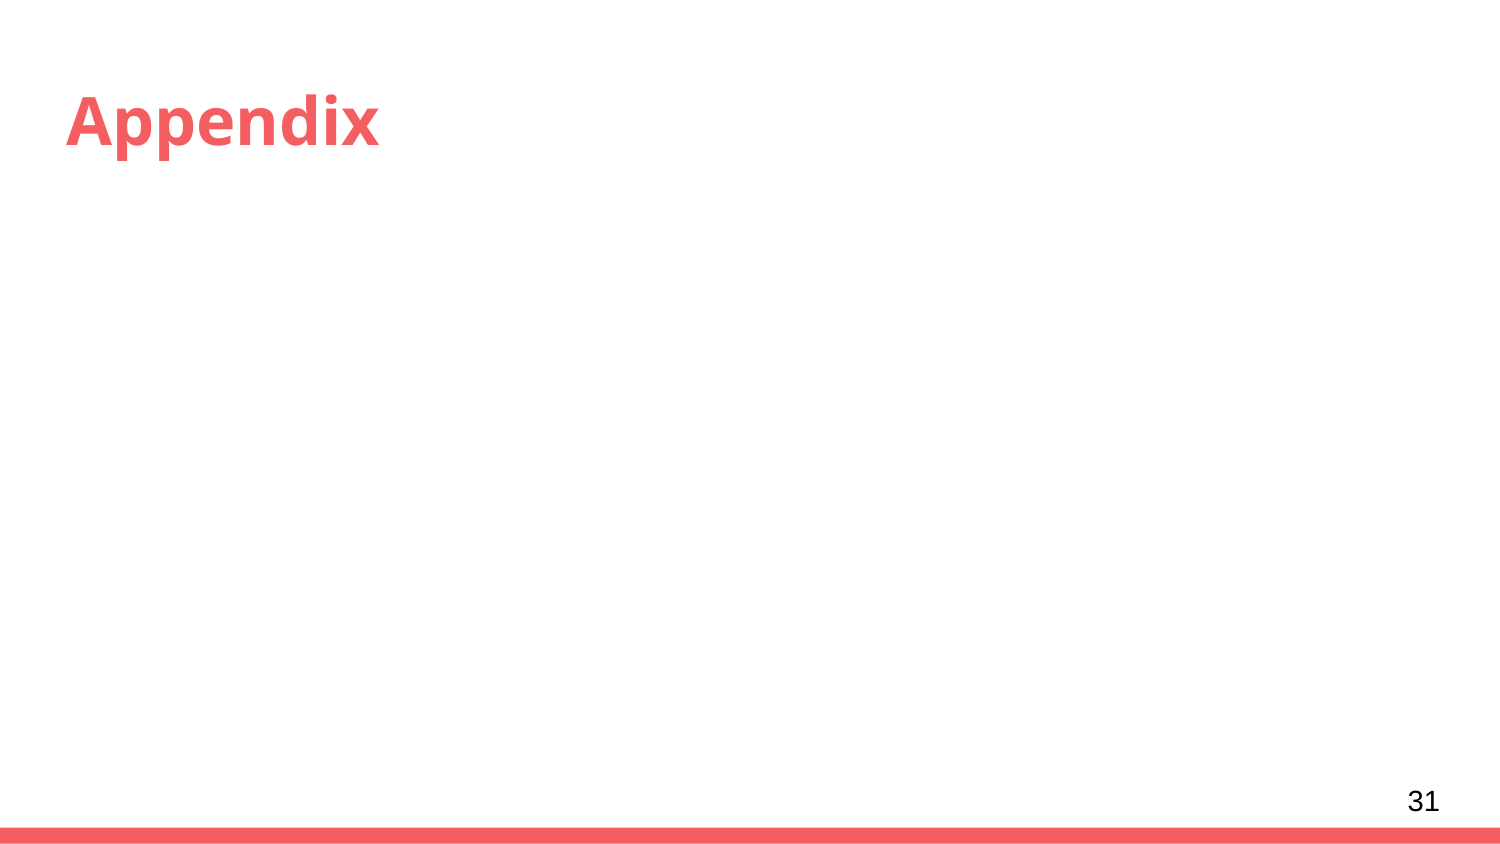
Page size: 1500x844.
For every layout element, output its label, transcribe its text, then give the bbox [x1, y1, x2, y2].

slide_number <number> [1392, 767, 1483, 833]
title Appendix [51, 64, 1449, 167]
